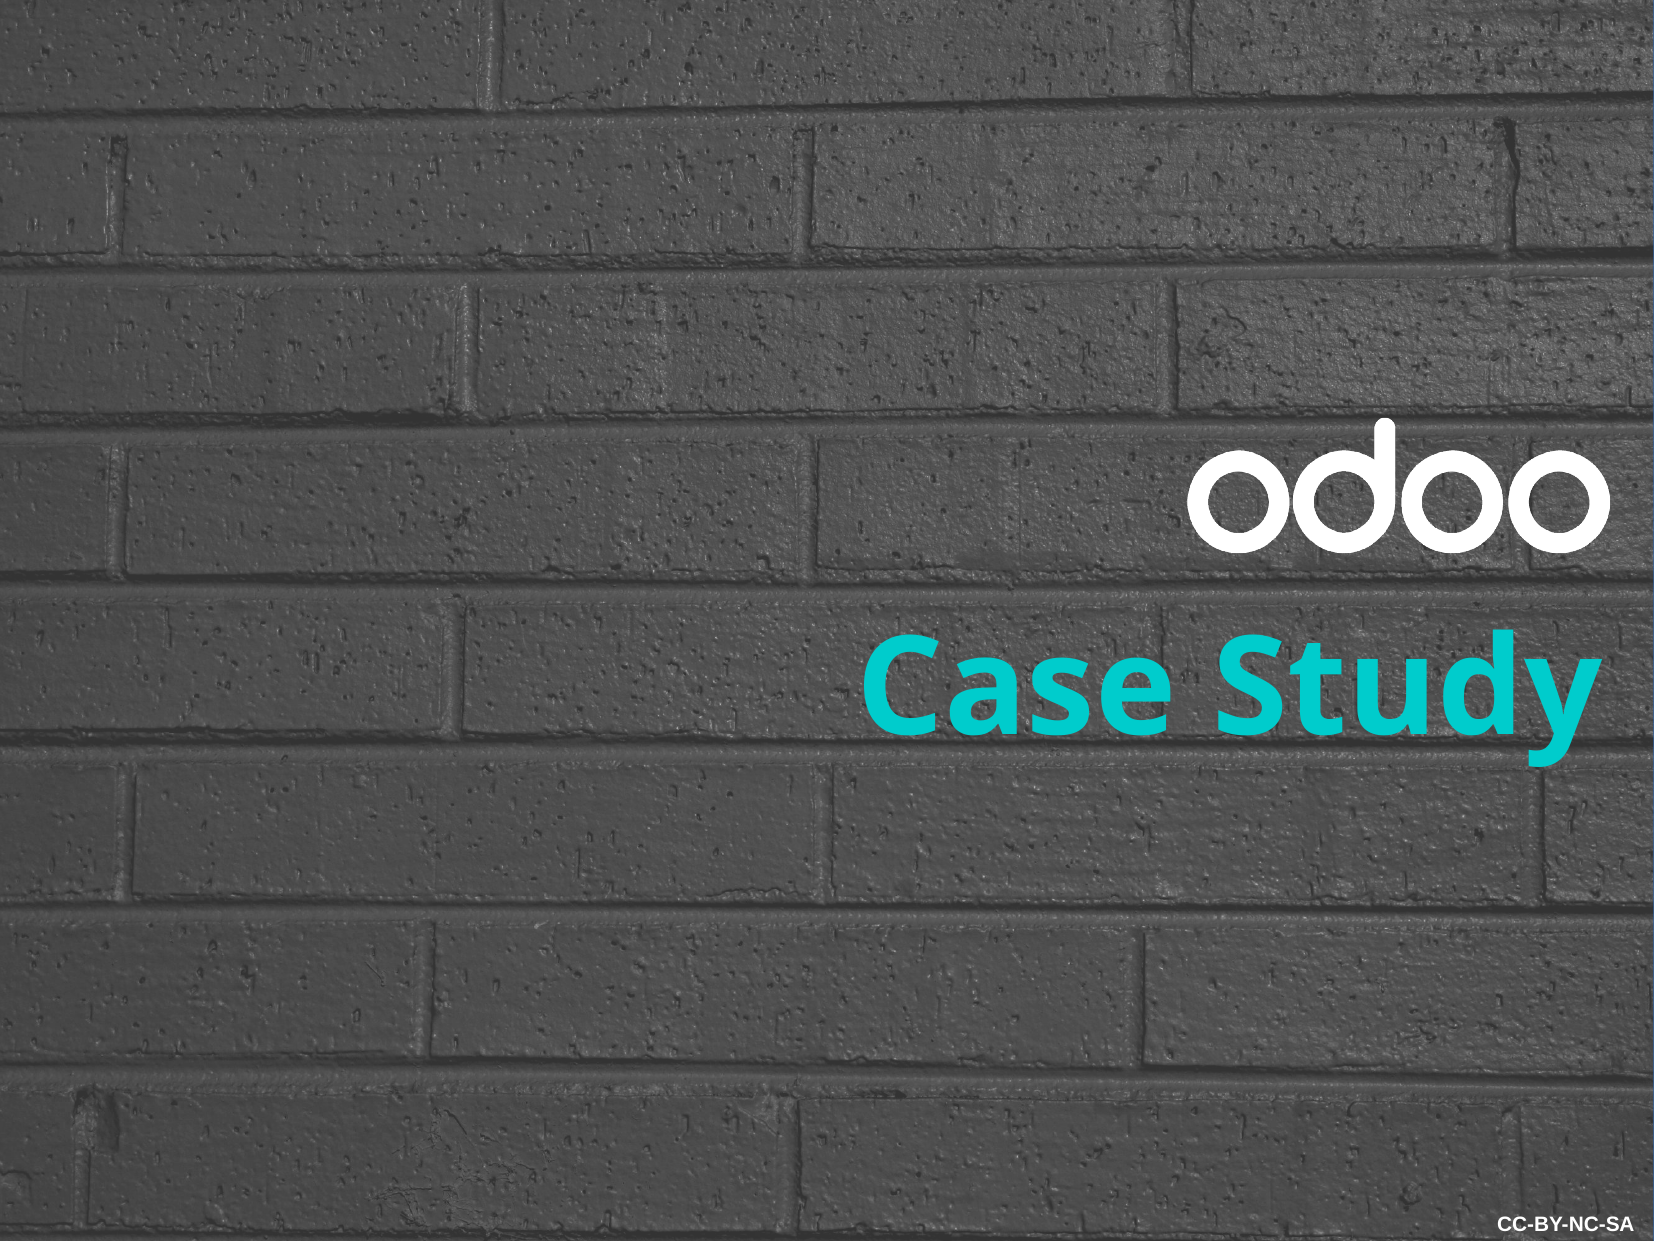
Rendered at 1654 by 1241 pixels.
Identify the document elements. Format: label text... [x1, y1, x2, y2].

text_box CC-BY-NC-SA [1482, 1204, 1654, 1241]
picture [0, 0, 1654, 1241]
text_box Case Study [0, 580, 1619, 892]
